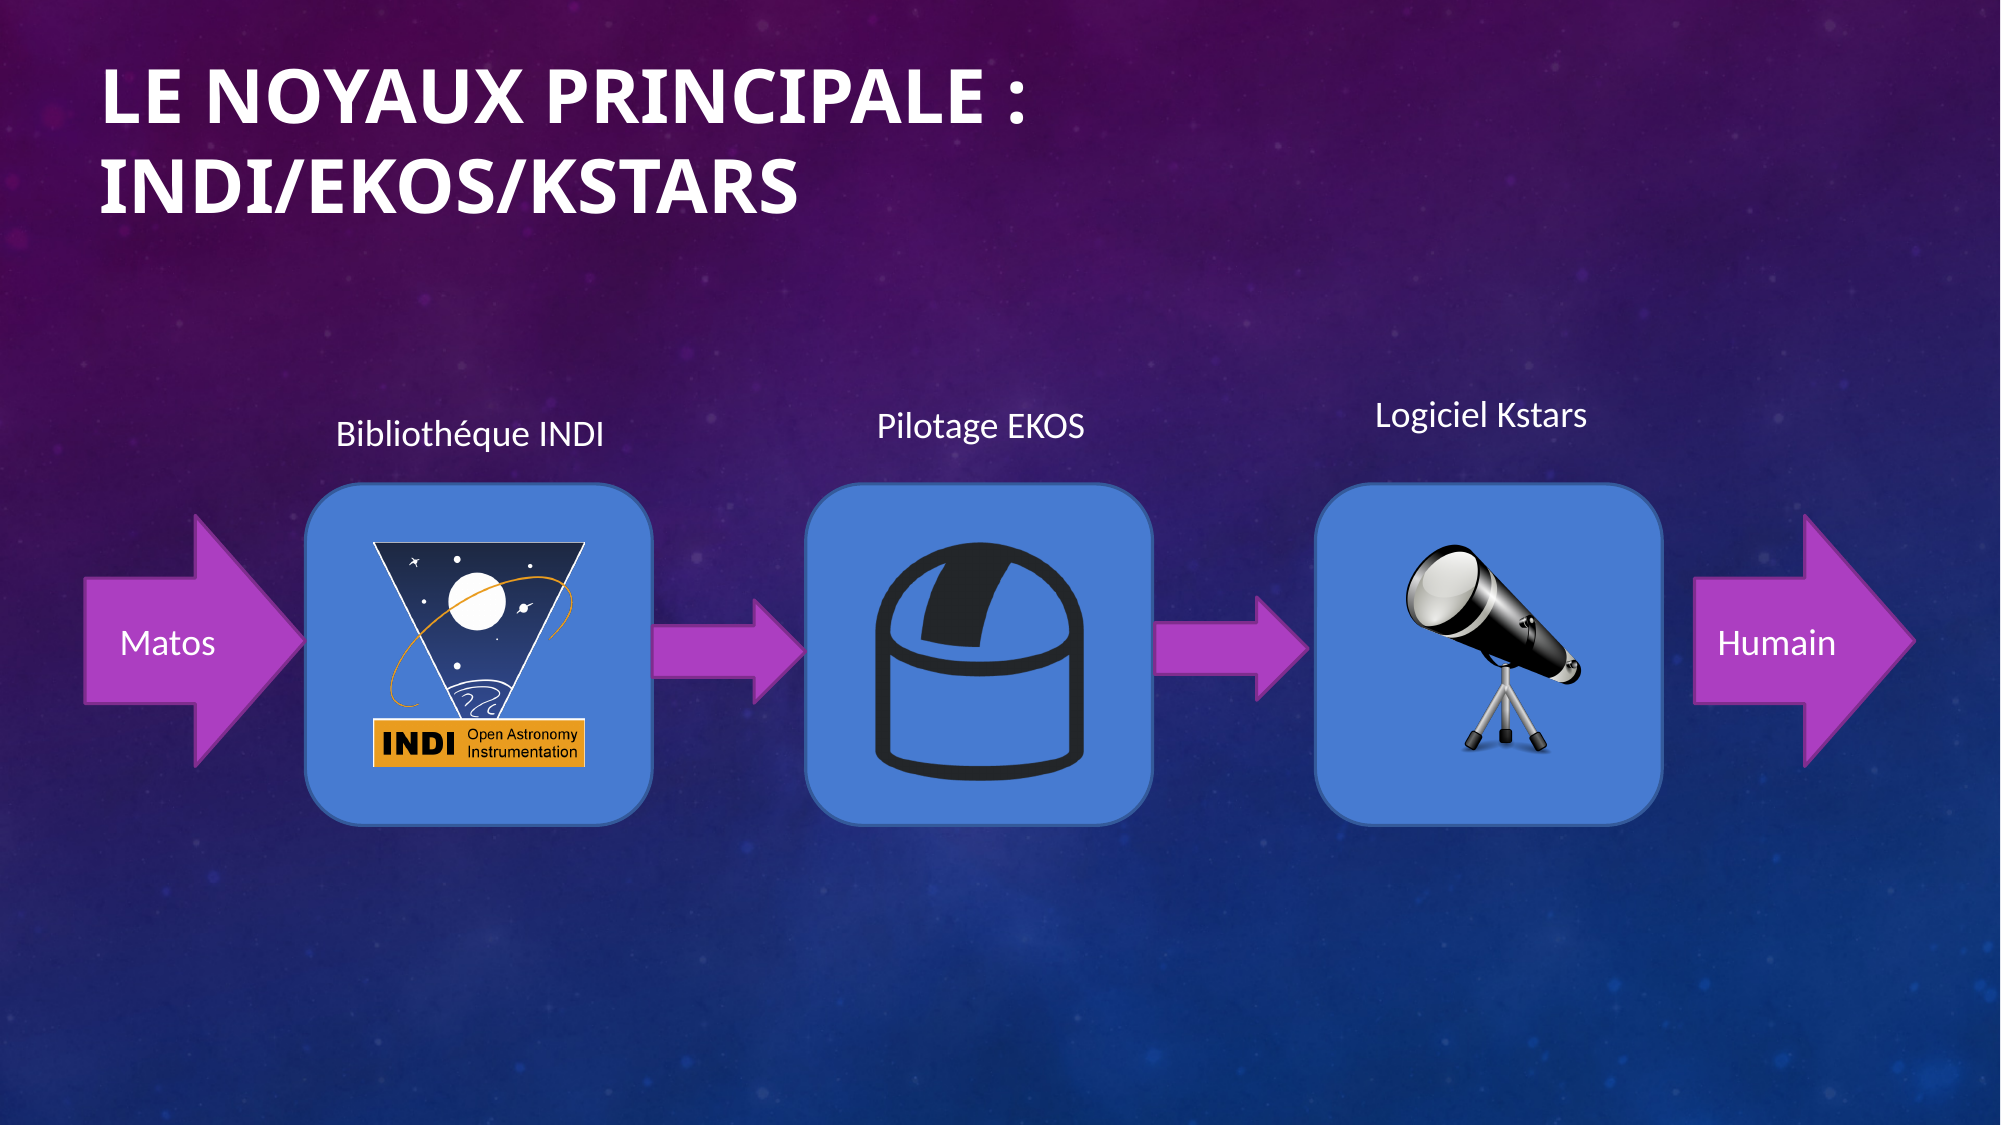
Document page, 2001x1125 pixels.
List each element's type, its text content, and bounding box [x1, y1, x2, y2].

text_box Logiciel Kstars [1360, 382, 1708, 443]
text_box Pilotage EKOS [862, 393, 1209, 454]
text_box Bibliothéque INDI [321, 401, 668, 462]
picture [0, 0, 2001, 1125]
title Le Noyaux principale : Indi/EKOS/KSTARS [99, 44, 1900, 232]
text_box Matos [85, 515, 306, 767]
text_box [1154, 596, 1309, 701]
text_box [305, 483, 1153, 826]
text_box [1315, 483, 1663, 826]
text_box Humain [1694, 515, 1915, 767]
